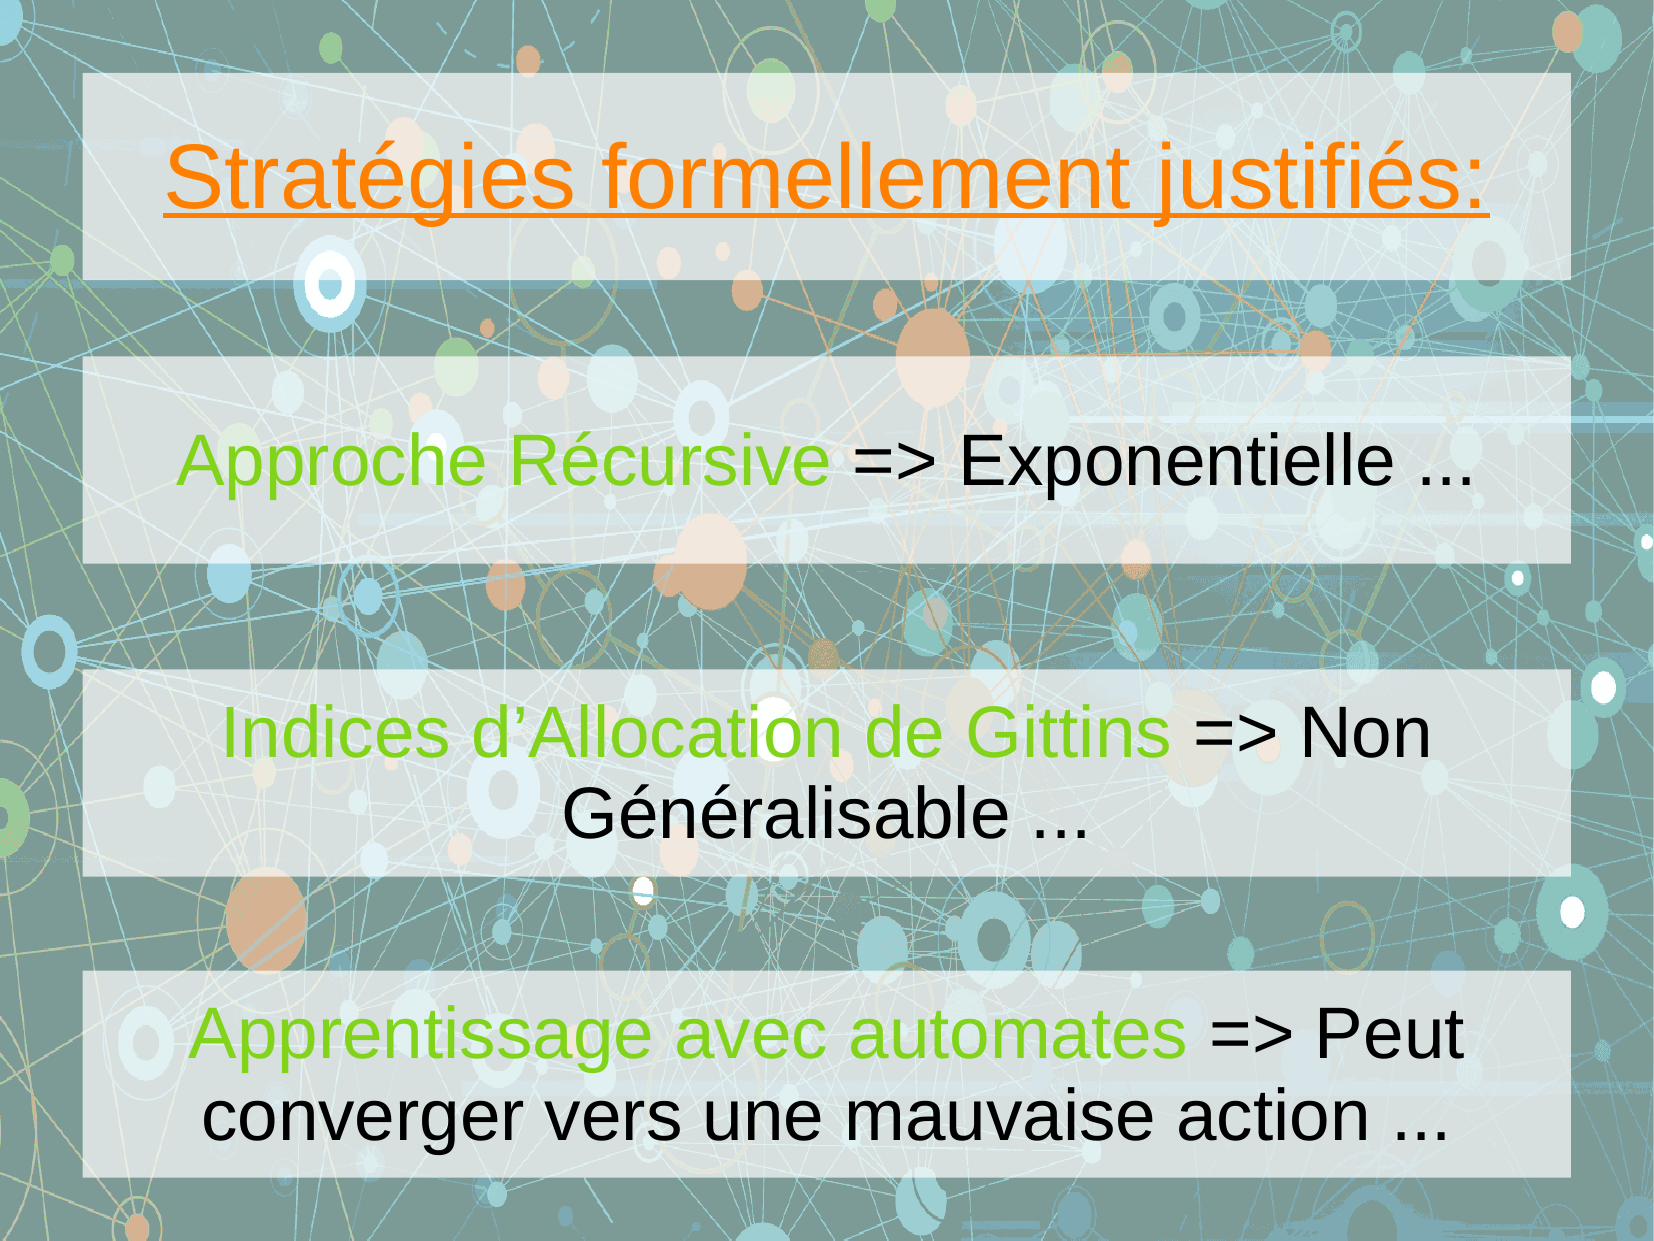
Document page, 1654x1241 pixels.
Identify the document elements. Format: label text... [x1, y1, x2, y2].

title Apprentissage avec automates => Peut converger vers une mauvaise action ... [82, 970, 1571, 1178]
title Approche Récursive => Exponentielle ... [82, 356, 1571, 564]
title Indices d’Allocation de Gittins => Non Généralisable ... [82, 669, 1571, 877]
picture [0, 0, 1654, 1241]
title Stratégies formellement justifiés: [82, 72, 1571, 281]
